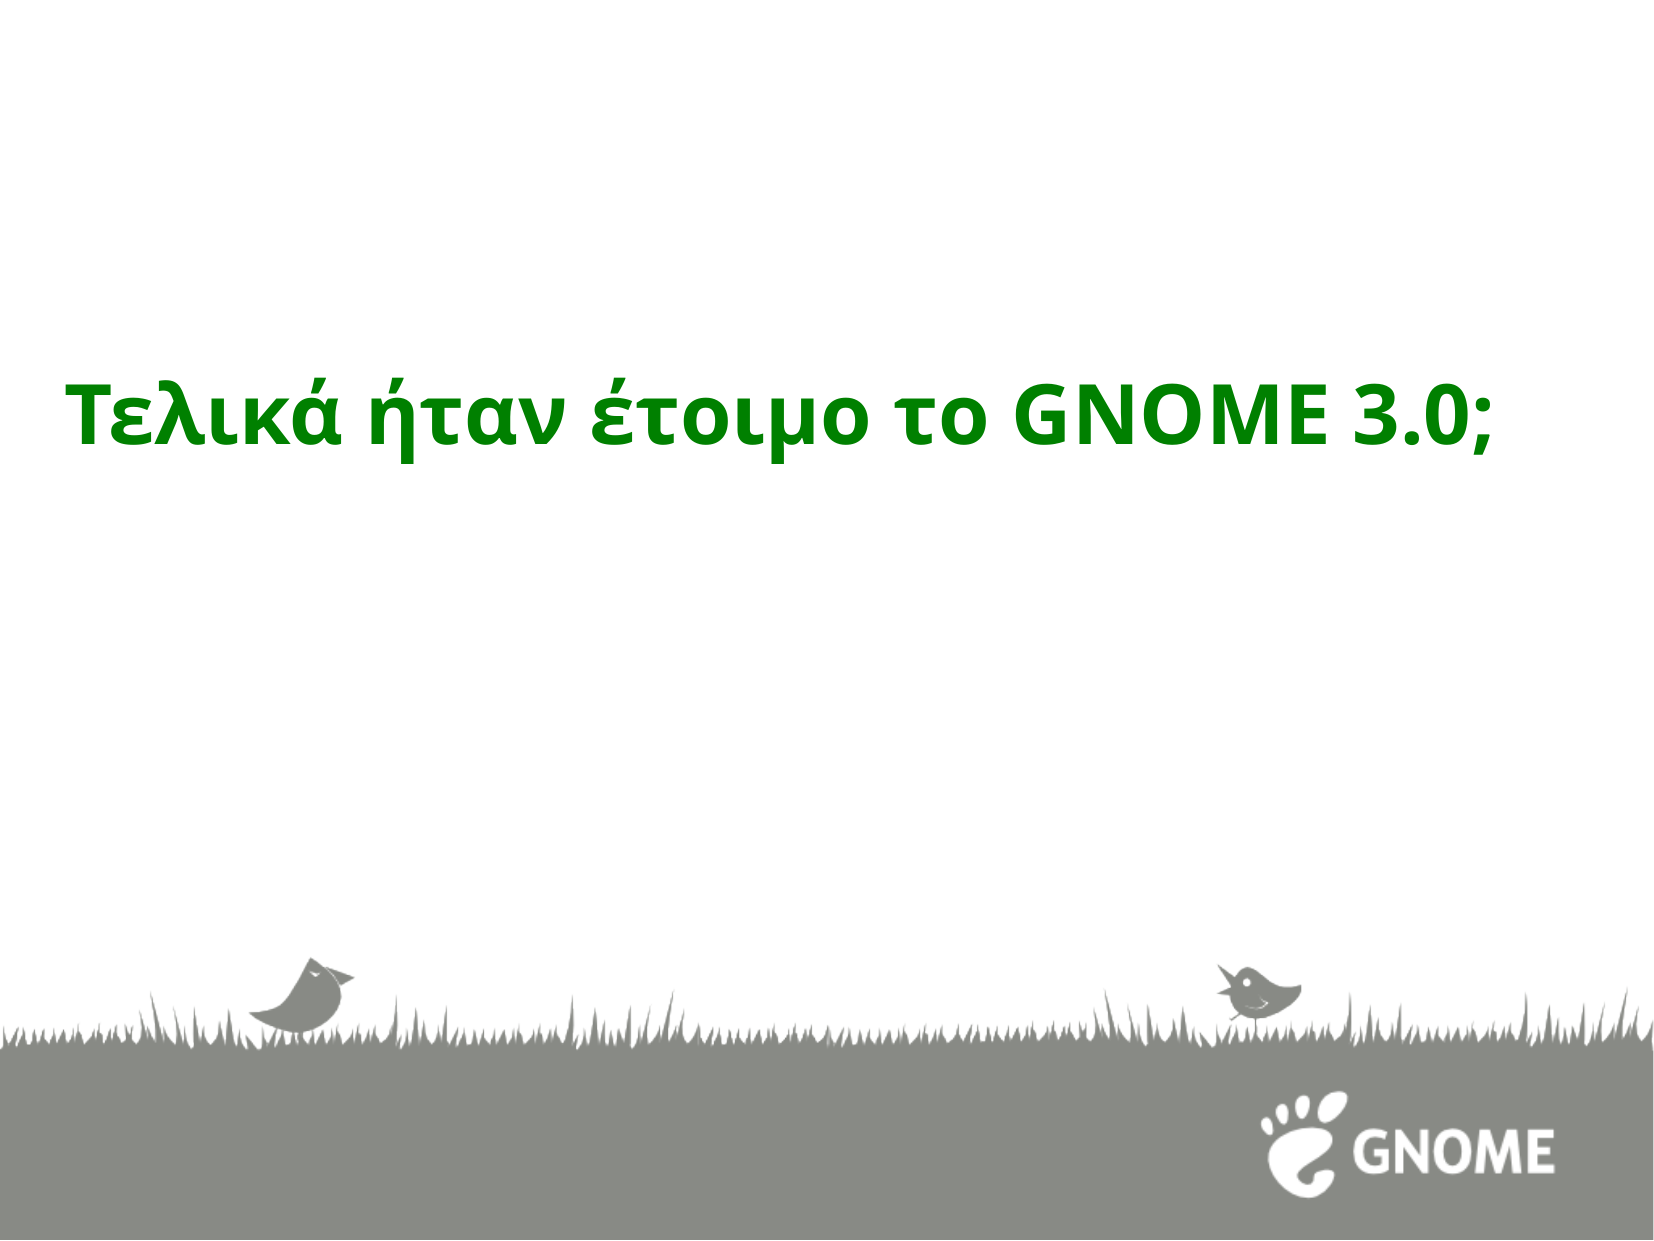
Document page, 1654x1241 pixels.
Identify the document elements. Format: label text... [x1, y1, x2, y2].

text_box Τελικά ήταν έτοιμο το GNOME 3.0; [49, 348, 1587, 587]
picture [0, 0, 1654, 1241]
